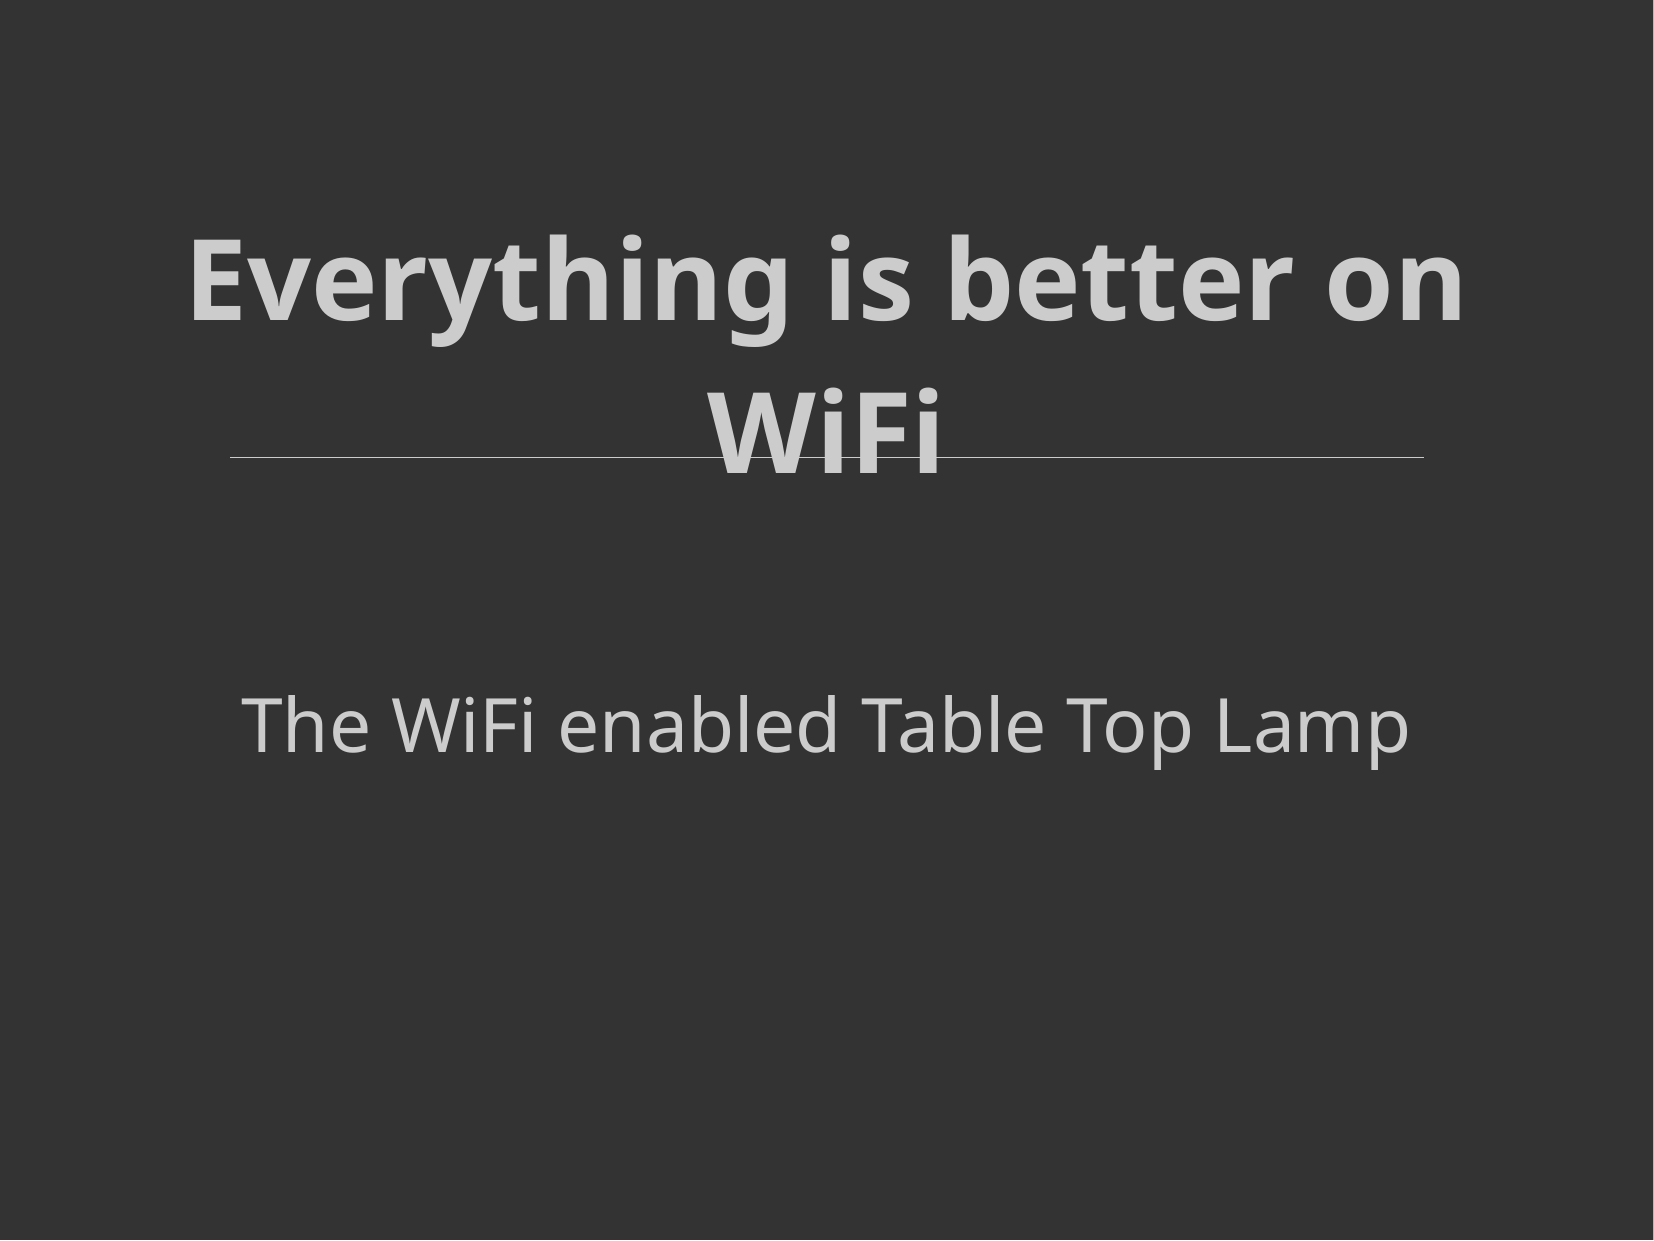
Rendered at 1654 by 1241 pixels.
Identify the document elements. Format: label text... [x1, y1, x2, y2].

title Everything is better on WiFi [82, 250, 1571, 458]
subtitle The WiFi enabled Table Top Lamp [82, 496, 1571, 951]
